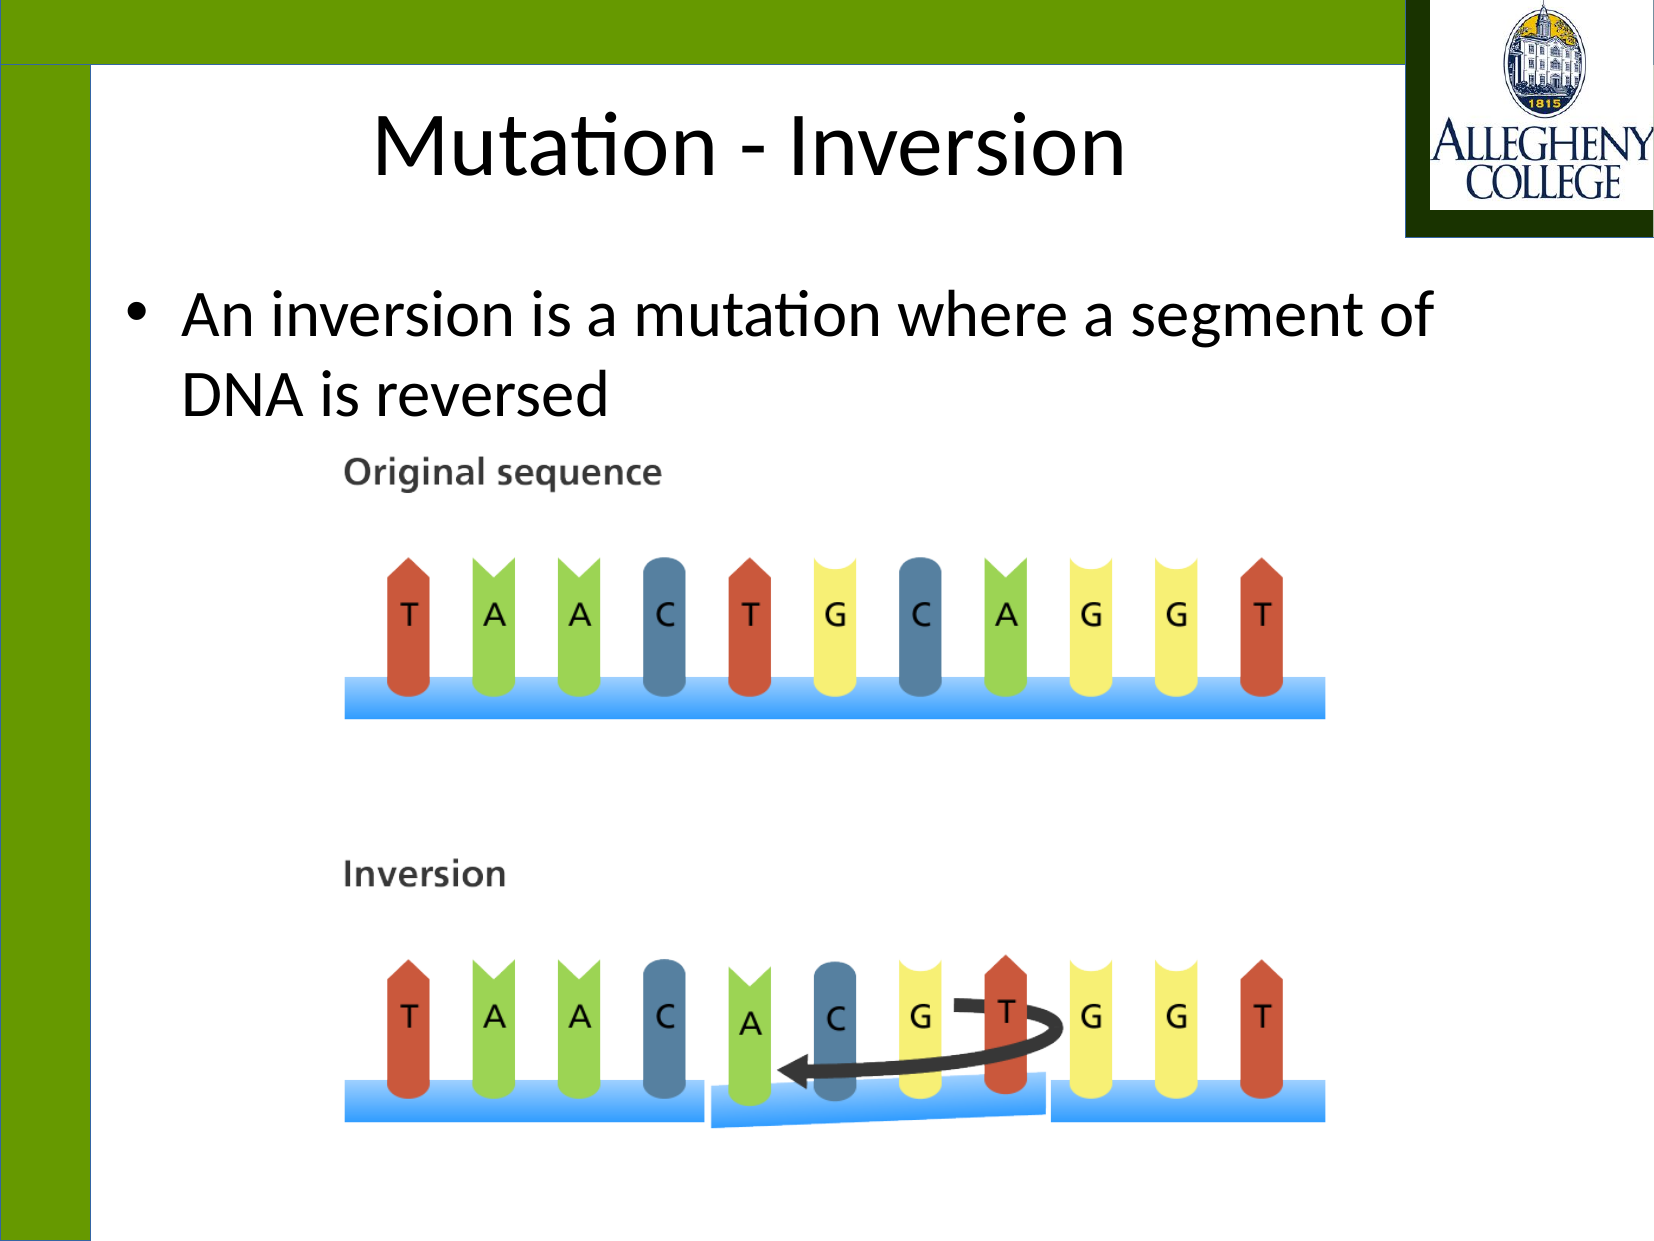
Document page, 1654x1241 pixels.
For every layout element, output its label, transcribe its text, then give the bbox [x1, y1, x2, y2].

list An inversion is a mutation where a segment of DNA is reversed [110, 262, 1461, 1005]
picture [181, 409, 1603, 1171]
text_box [0, 0, 1654, 1241]
picture [1430, 0, 1654, 210]
title Mutation - Inversion [91, 65, 1405, 233]
